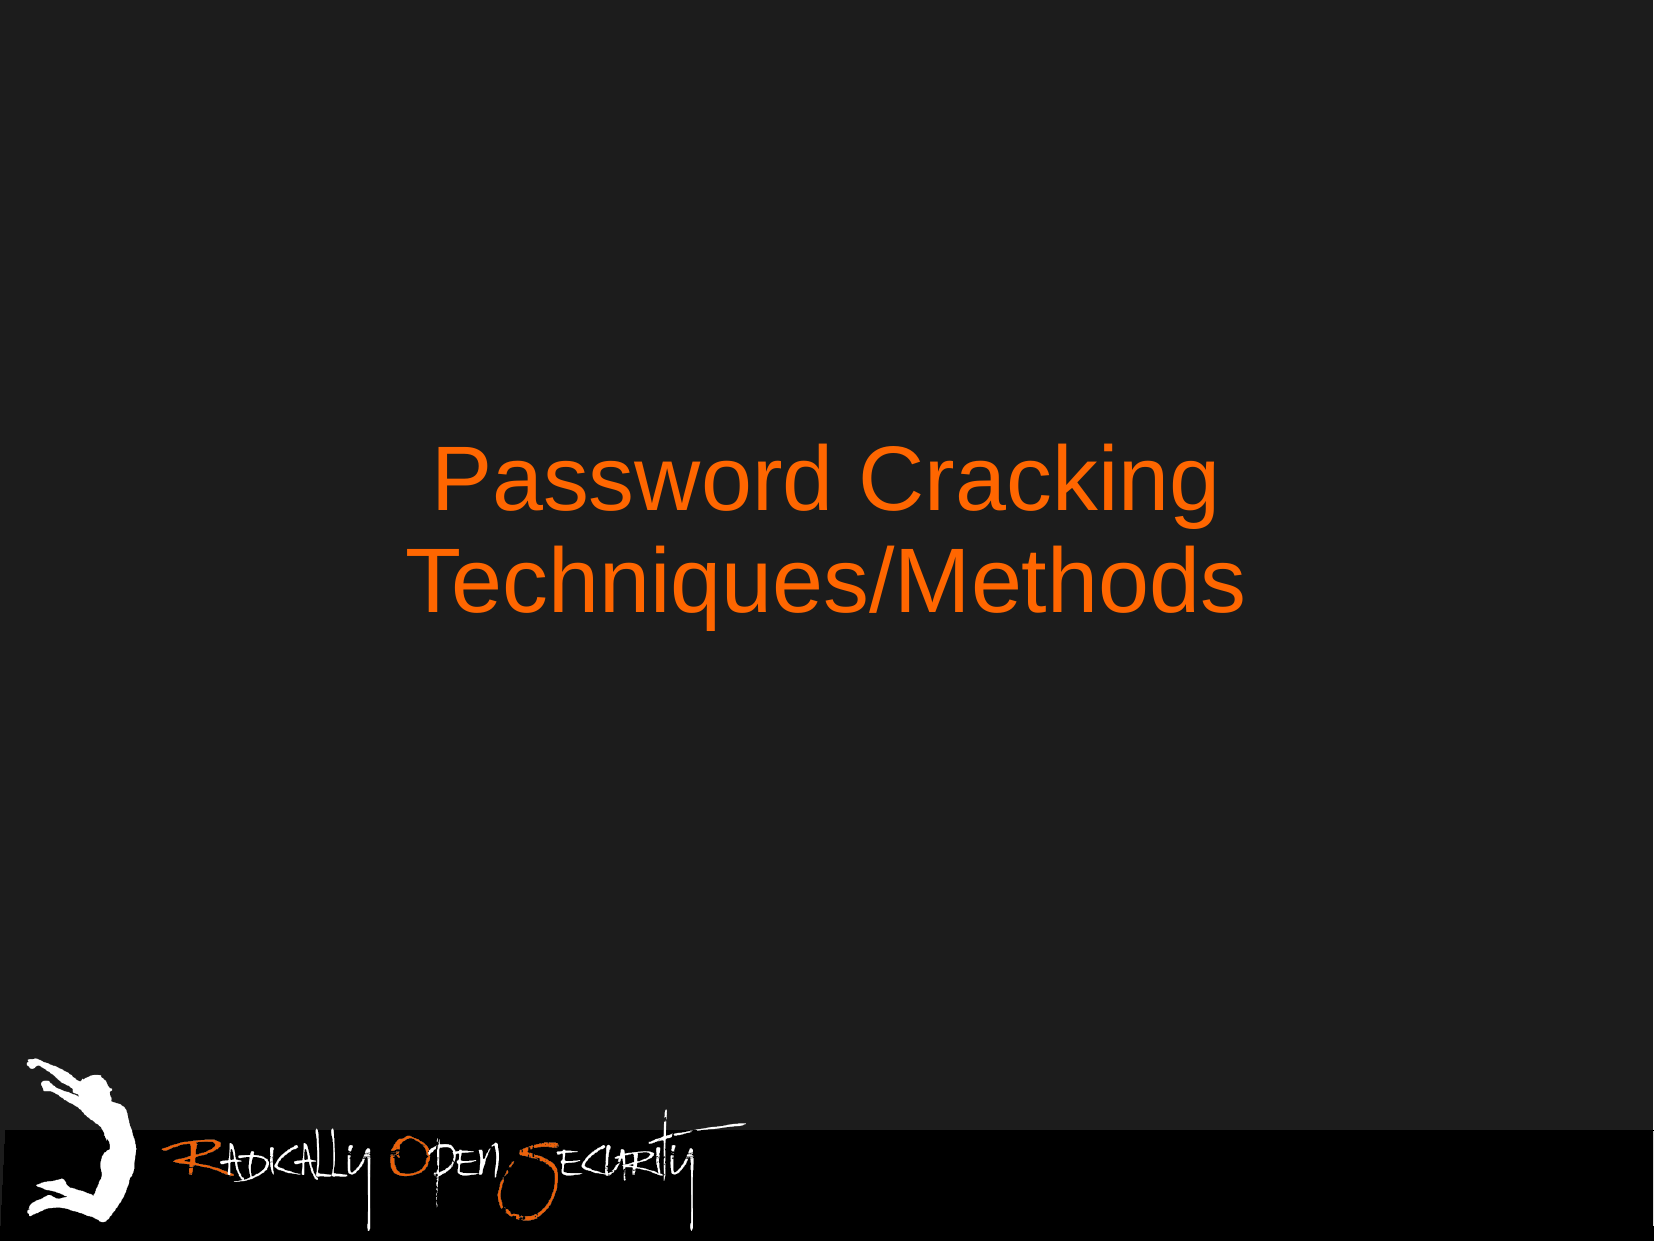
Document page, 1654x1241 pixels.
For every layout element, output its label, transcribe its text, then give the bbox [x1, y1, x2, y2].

subtitle Password Cracking Techniques/Methods [82, 49, 1571, 1010]
picture [0, 1022, 778, 1241]
